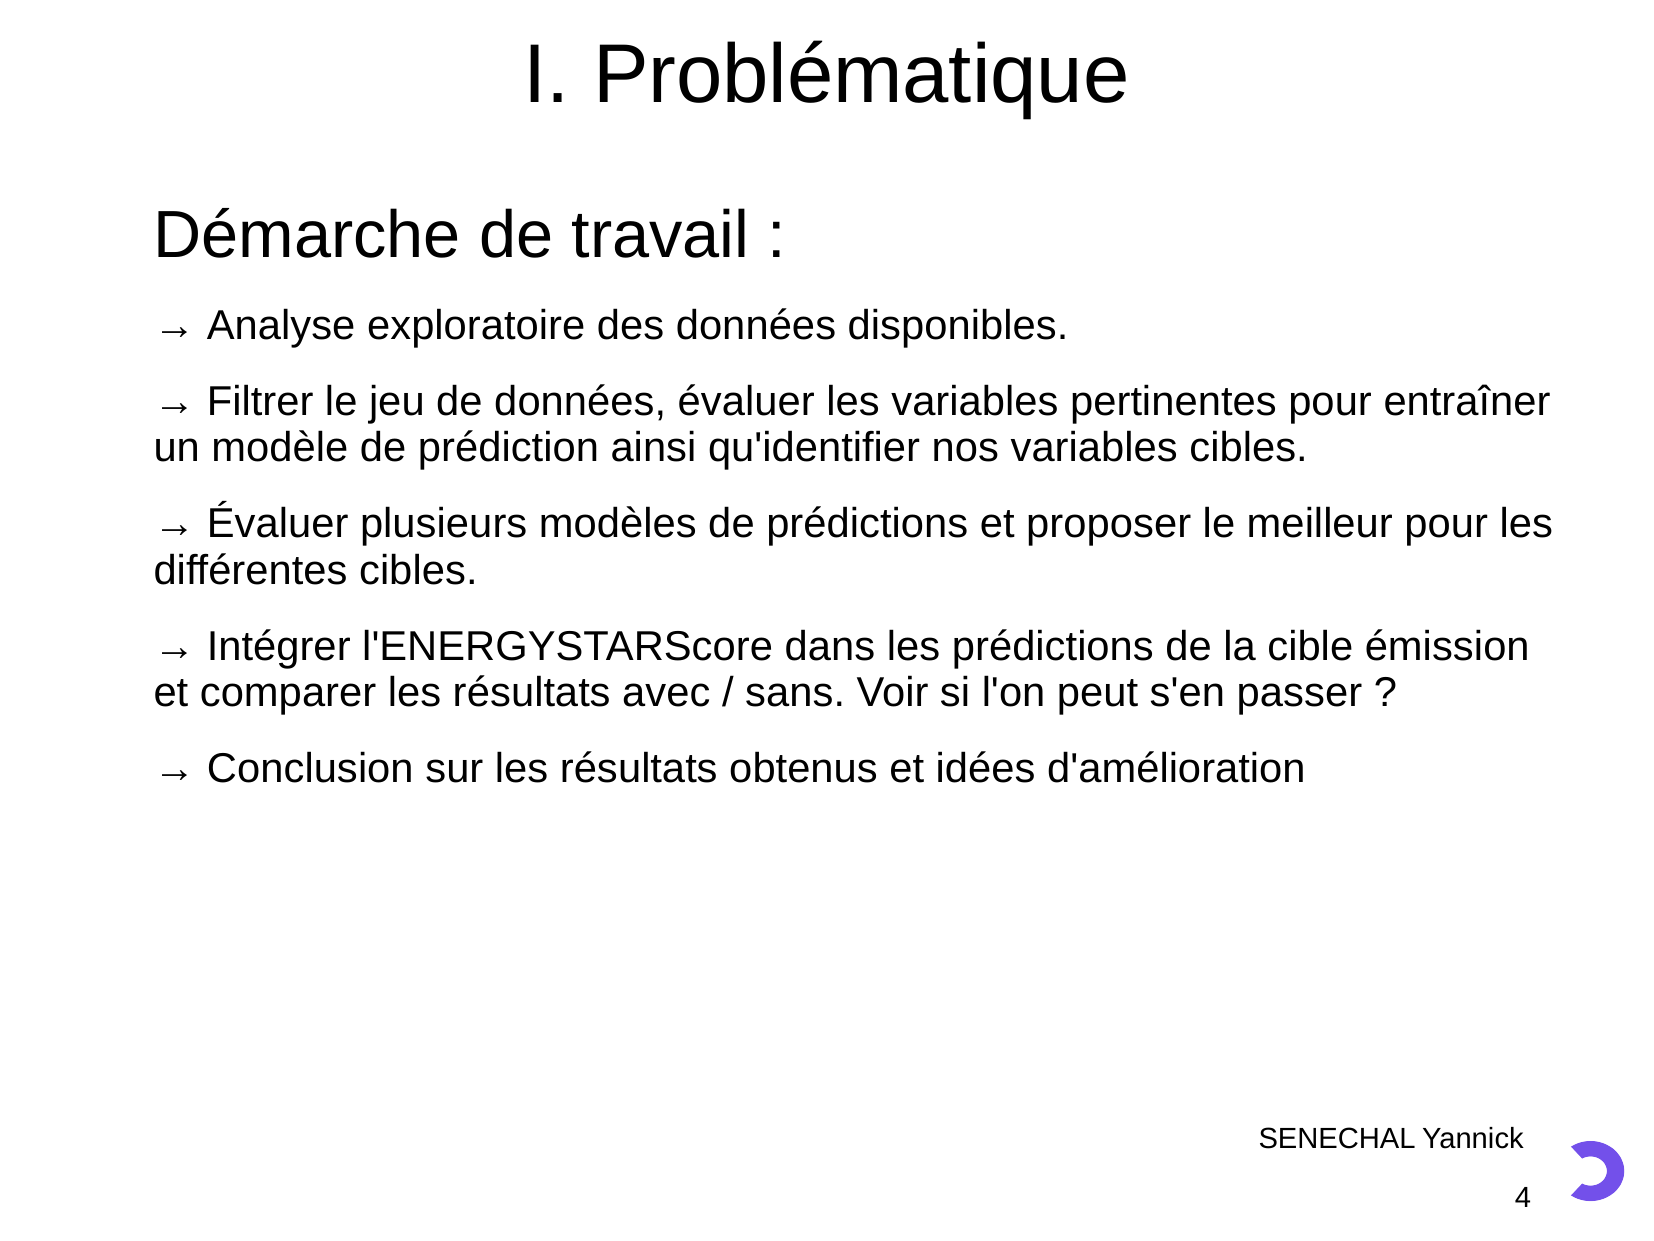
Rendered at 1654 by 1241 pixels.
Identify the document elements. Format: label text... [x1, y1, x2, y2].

picture [1539, 1125, 1642, 1217]
title I. Problématique [82, 0, 1571, 178]
list Démarche de travail : → Analyse exploratoire des données disponibles. → Filtrer le jeu de données, évaluer les variables pertinentes pour entraîner un modèle de prédiction ainsi qu'identifier nos variables cibles. → Évaluer plusieurs modèles de prédictions et proposer le meilleur pour les différentes cibles. → Intégrer l'ENERGYSTARScore dans les prédictions de la cible émission et comparer les résultats avec / sans. Voir si l'on peut s'en passer ? → Conclusion sur les résultats obtenus et idées d'amélioration [82, 197, 1571, 1016]
